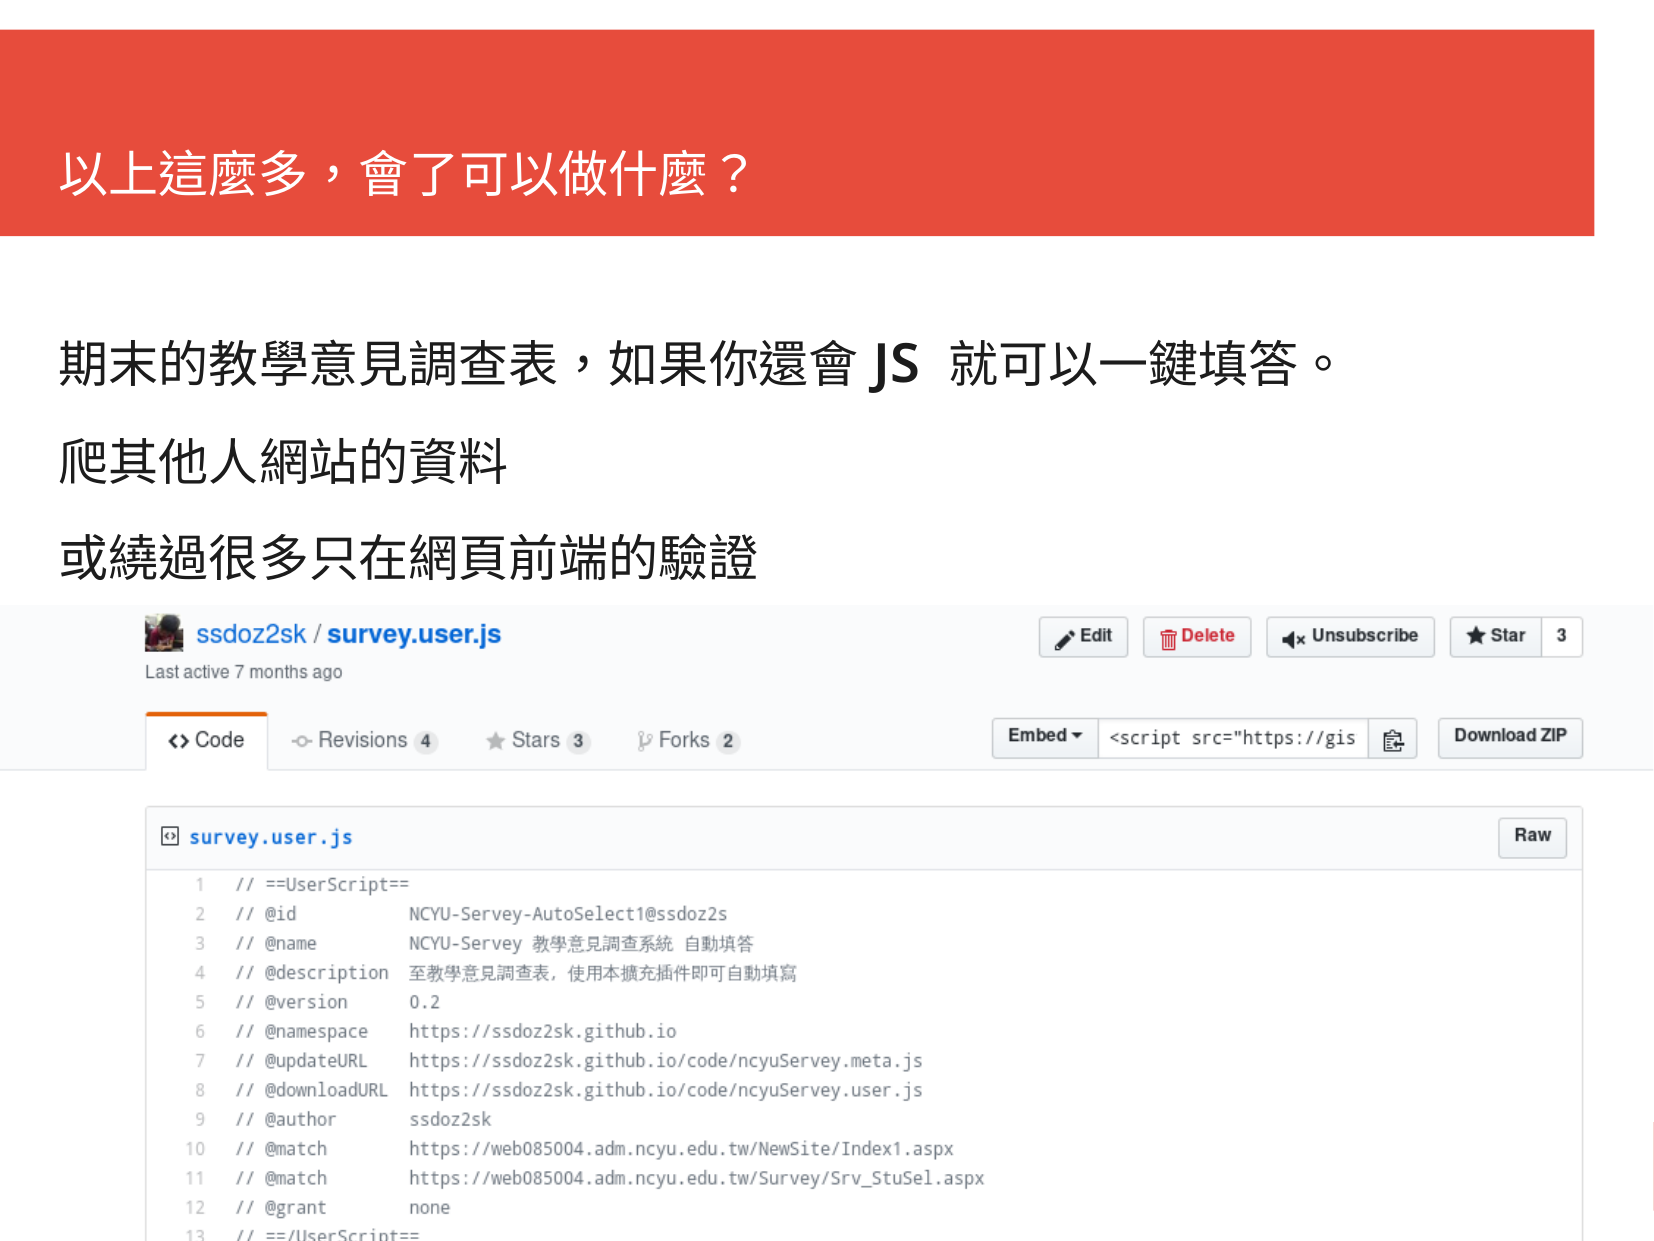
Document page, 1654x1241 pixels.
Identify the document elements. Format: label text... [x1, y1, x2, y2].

title 以上這麼多，會了可以做什麼？ [59, 59, 1595, 207]
list 期末的教學意見調查表，如果你還會JS 就可以一鍵填答。 爬其他人網站的資料 或繞過很多只在網頁前端的驗證 [59, 324, 1565, 605]
picture [0, 605, 1654, 1241]
